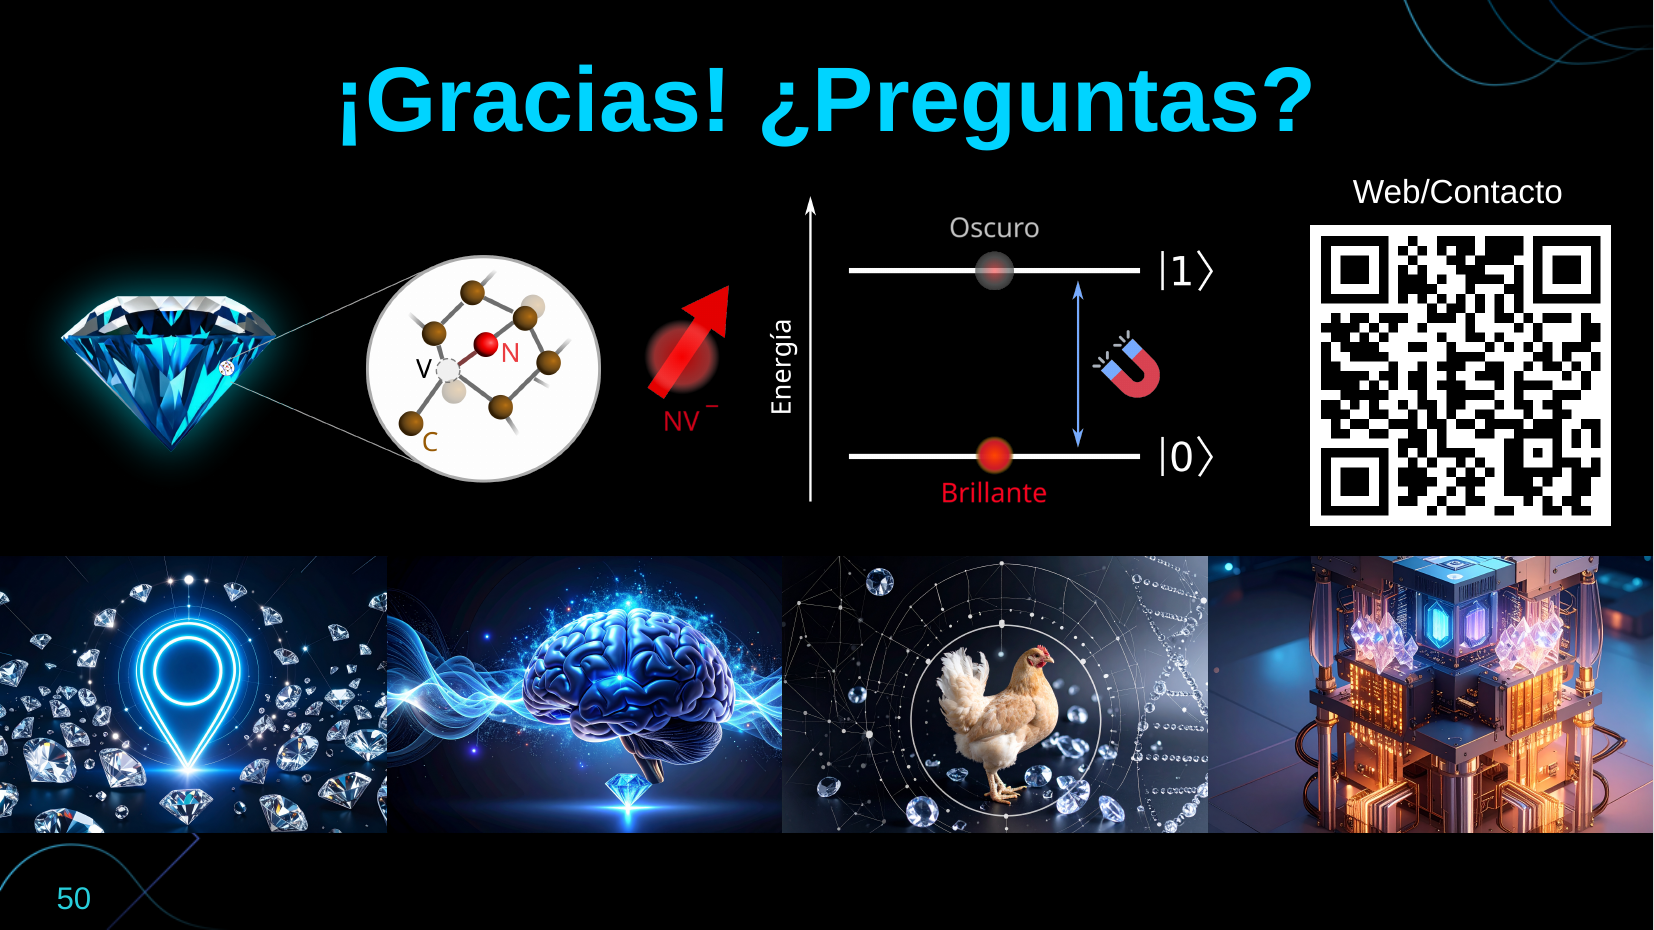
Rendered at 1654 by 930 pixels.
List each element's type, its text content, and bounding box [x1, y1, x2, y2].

text_box Web/Contacto [1338, 165, 1578, 218]
picture [0, 0, 1654, 930]
text_box ¡Gracias! ¿Preguntas? [319, 41, 1334, 159]
text_box <number> [42, 873, 215, 930]
